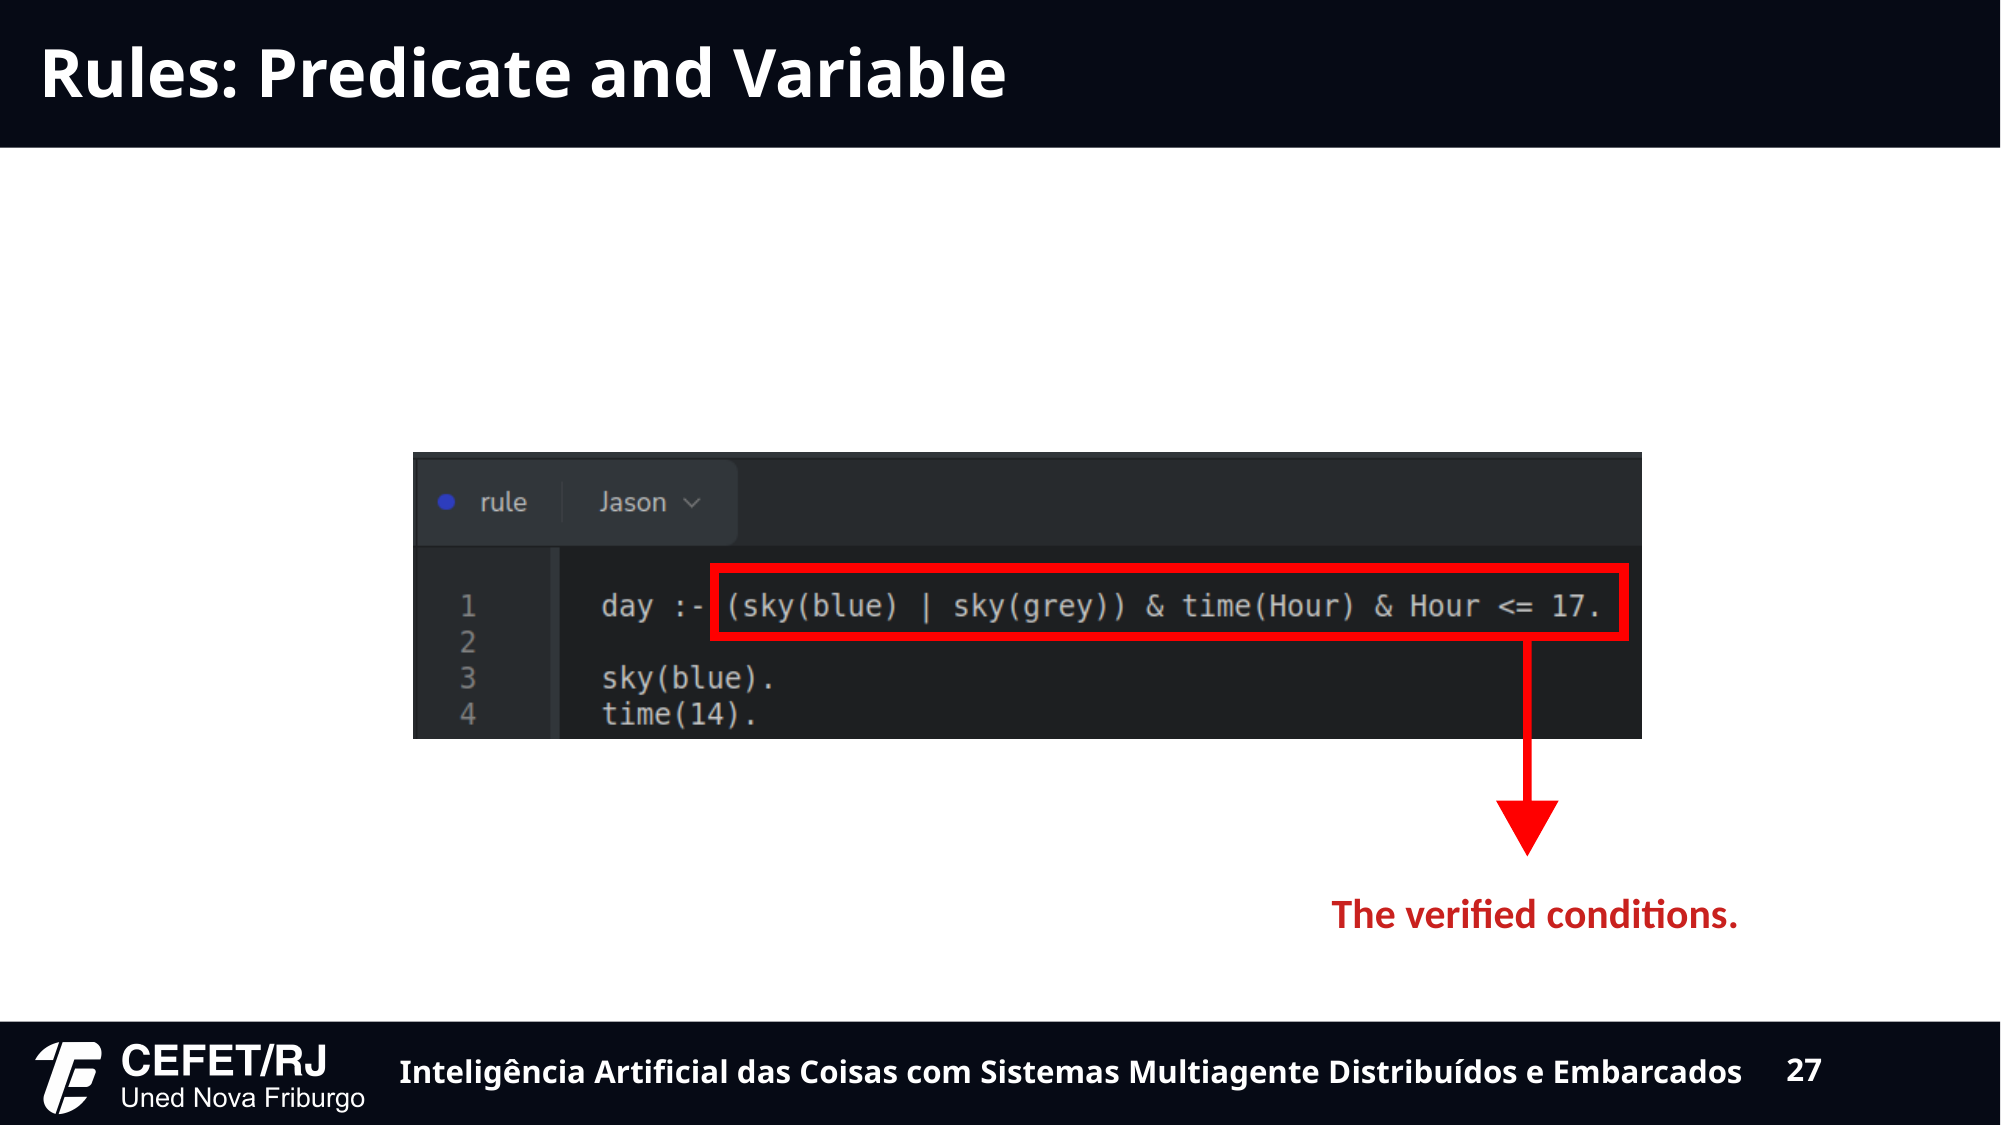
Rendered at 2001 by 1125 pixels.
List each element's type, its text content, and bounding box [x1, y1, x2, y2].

picture [719, 573, 1619, 632]
picture [413, 452, 1642, 739]
text_box [1496, 637, 1559, 857]
text_box The verified conditions. [1169, 879, 1902, 945]
picture [0, 1001, 398, 1125]
text_box Rules: Predicate and Variable [25, 23, 1999, 119]
